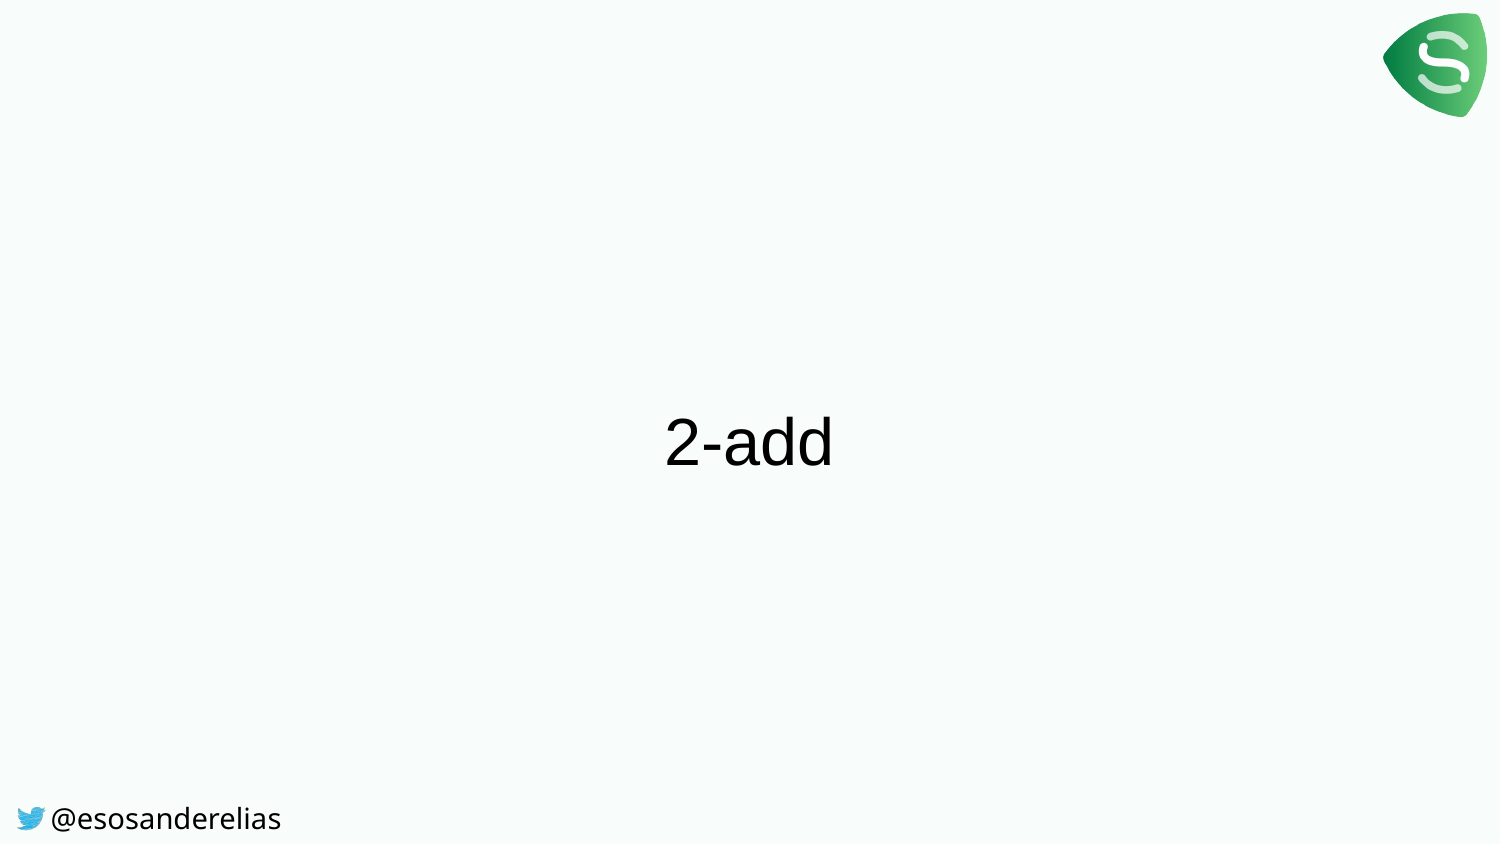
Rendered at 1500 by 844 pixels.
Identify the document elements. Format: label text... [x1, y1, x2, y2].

text_box 2-add [75, 197, 1425, 687]
picture [2, 790, 60, 844]
picture [1376, 6, 1494, 124]
